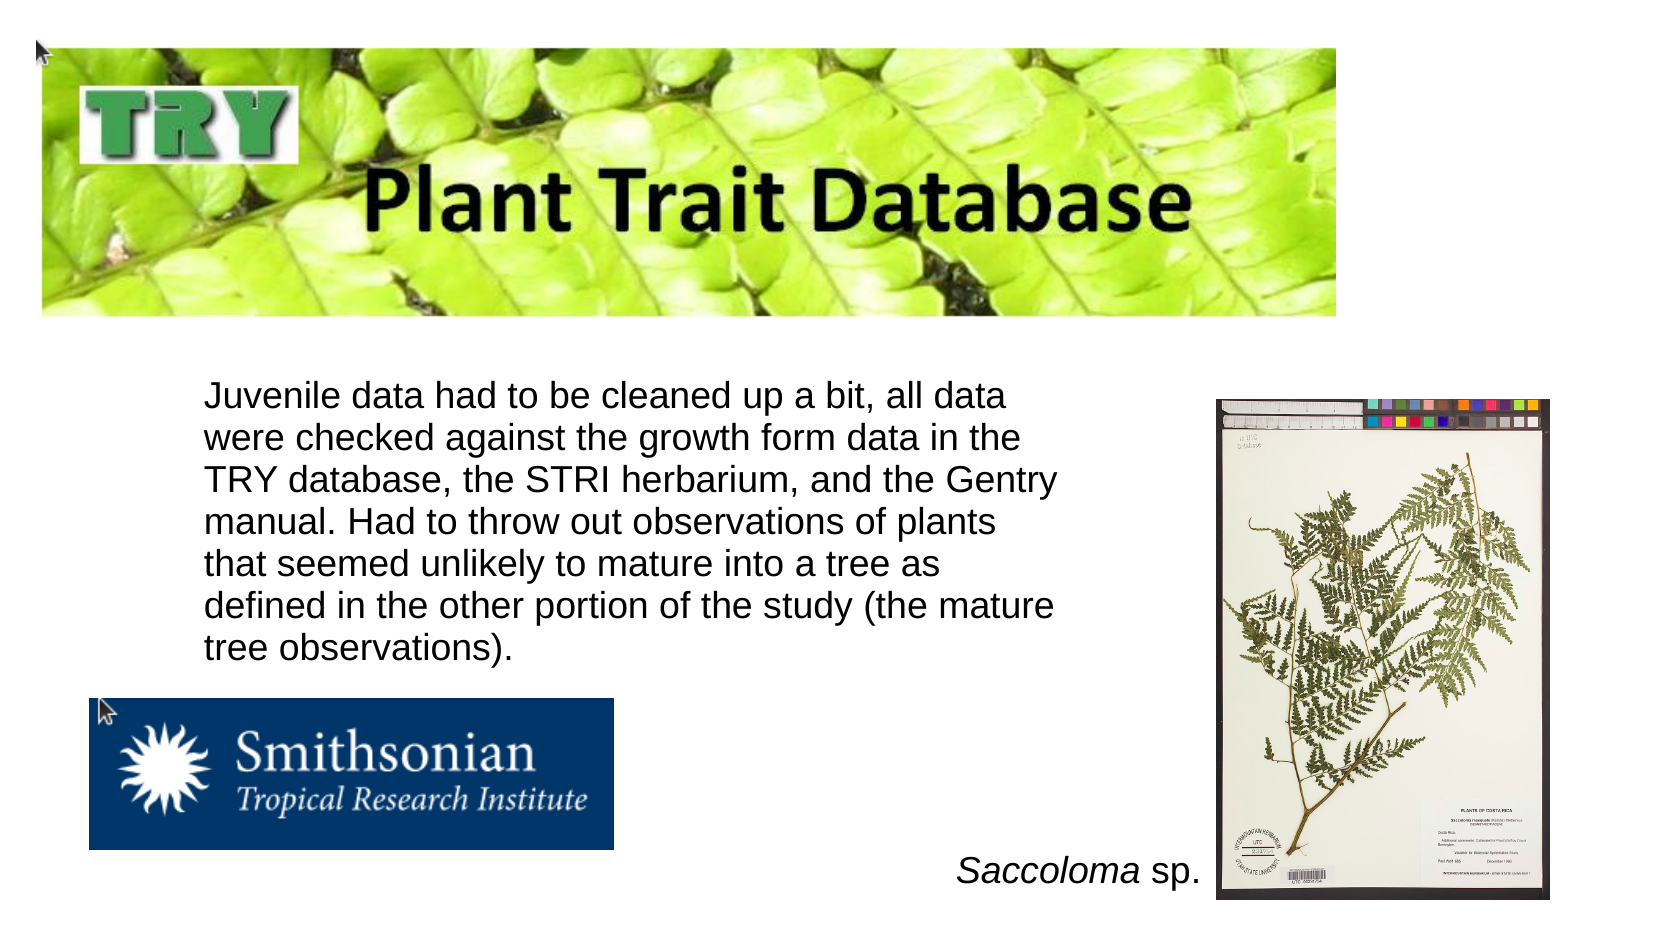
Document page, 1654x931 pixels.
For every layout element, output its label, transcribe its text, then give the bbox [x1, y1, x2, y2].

picture [36, 39, 1336, 333]
text_box Juvenile data had to be cleaned up a bit, all data were checked against the growth form data in the TRY database, the STRI herbarium, and the Gentry manual. Had to throw out observations of plants that seemed unlikely to mature into a tree as defined in the other portion of the study (the mature tree observations). [189, 367, 1079, 676]
picture [89, 698, 614, 850]
picture [1216, 399, 1550, 900]
text_box Saccoloma sp. [940, 842, 1217, 900]
